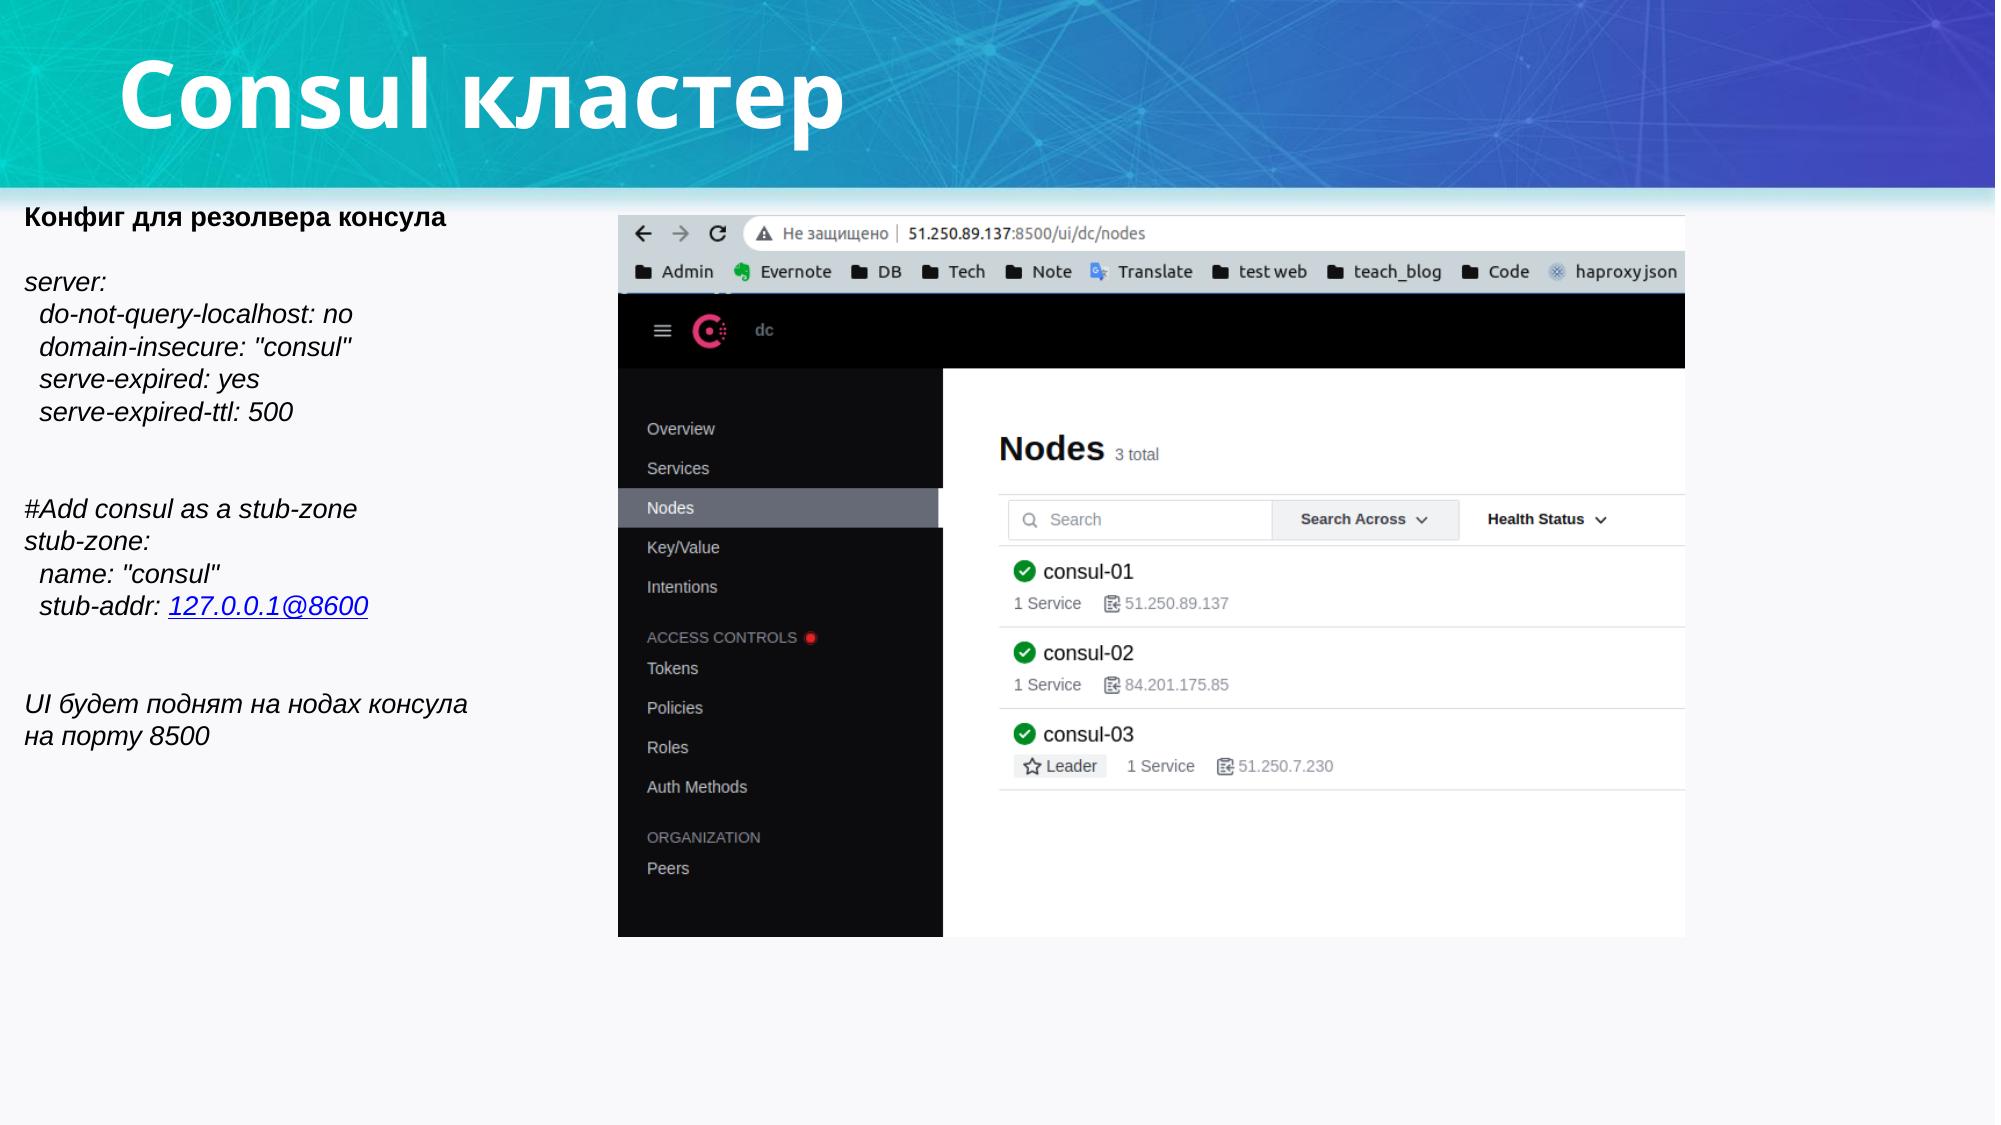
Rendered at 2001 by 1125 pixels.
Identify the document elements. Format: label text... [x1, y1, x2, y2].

text_box Consul кластер [808, 87, 828, 118]
picture [0, 0, 1995, 1125]
text_box Конфиг для резолвера консула server: do-not-query-localhost: no domain-insecure: "consul" serve-expired: yes serve-expired-ttl: 500 #Add consul as a stub-zone stub-zone: name: "consul" stub-addr: 127.0.0.1@8600 UI будет поднят на нодах консула на порту 8500 [9, 184, 2000, 767]
text_box Consul кластер [117, 57, 1882, 139]
